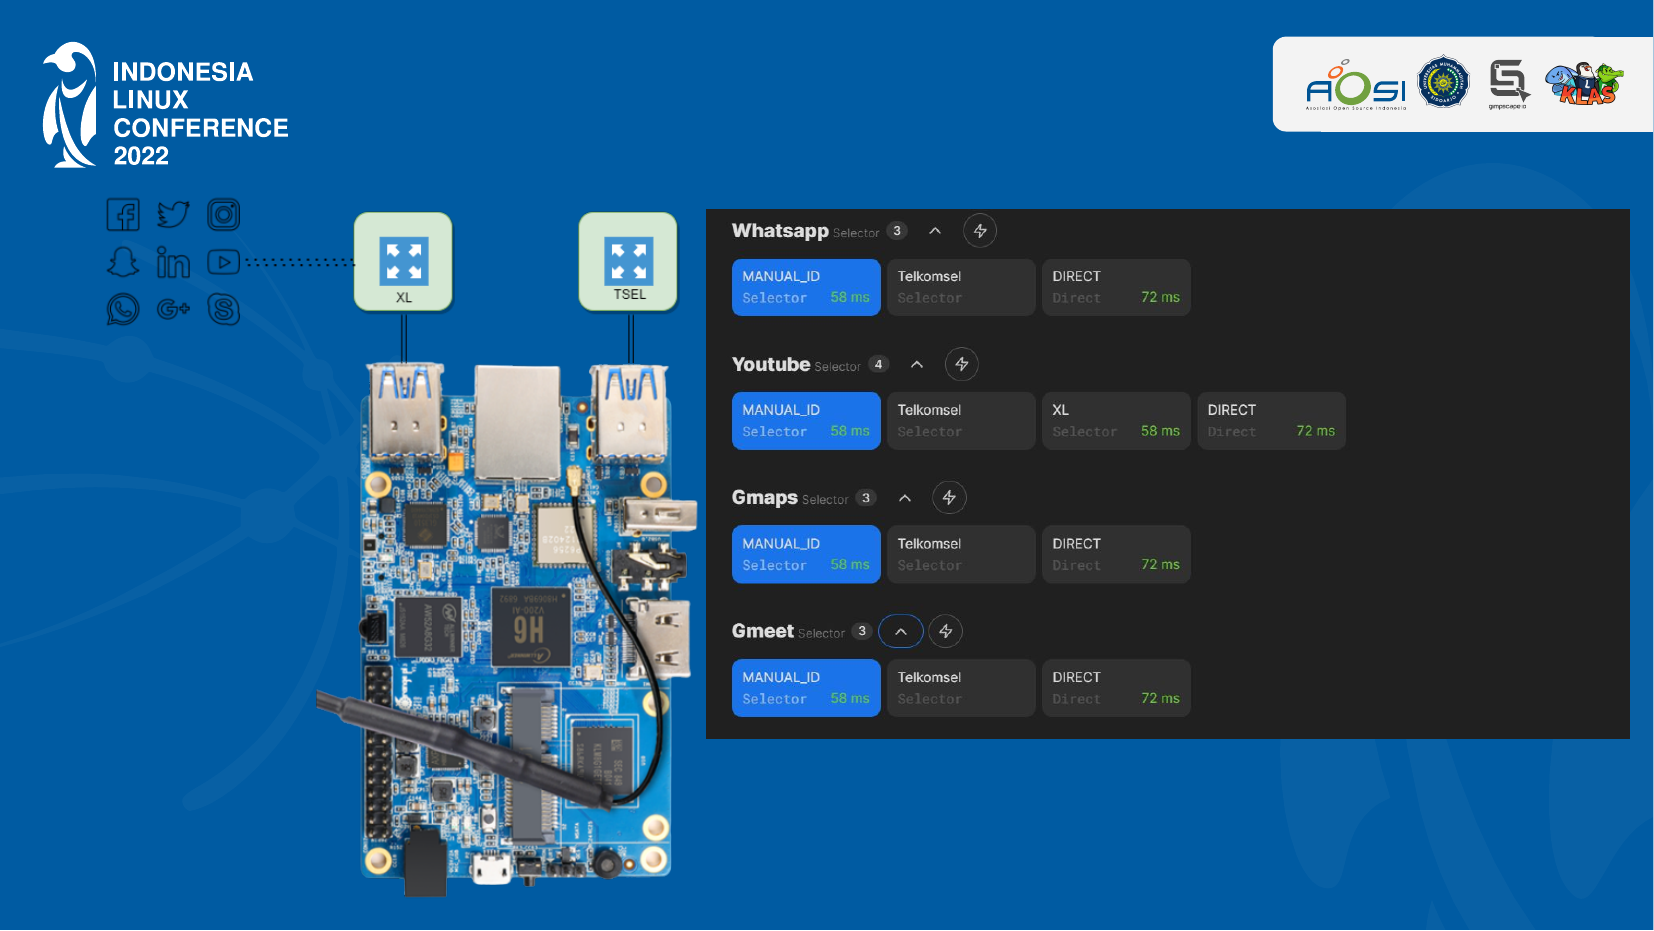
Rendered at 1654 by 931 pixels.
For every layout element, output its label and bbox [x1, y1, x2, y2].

picture [1416, 54, 1471, 108]
picture [1545, 62, 1624, 105]
picture [98, 191, 1630, 908]
